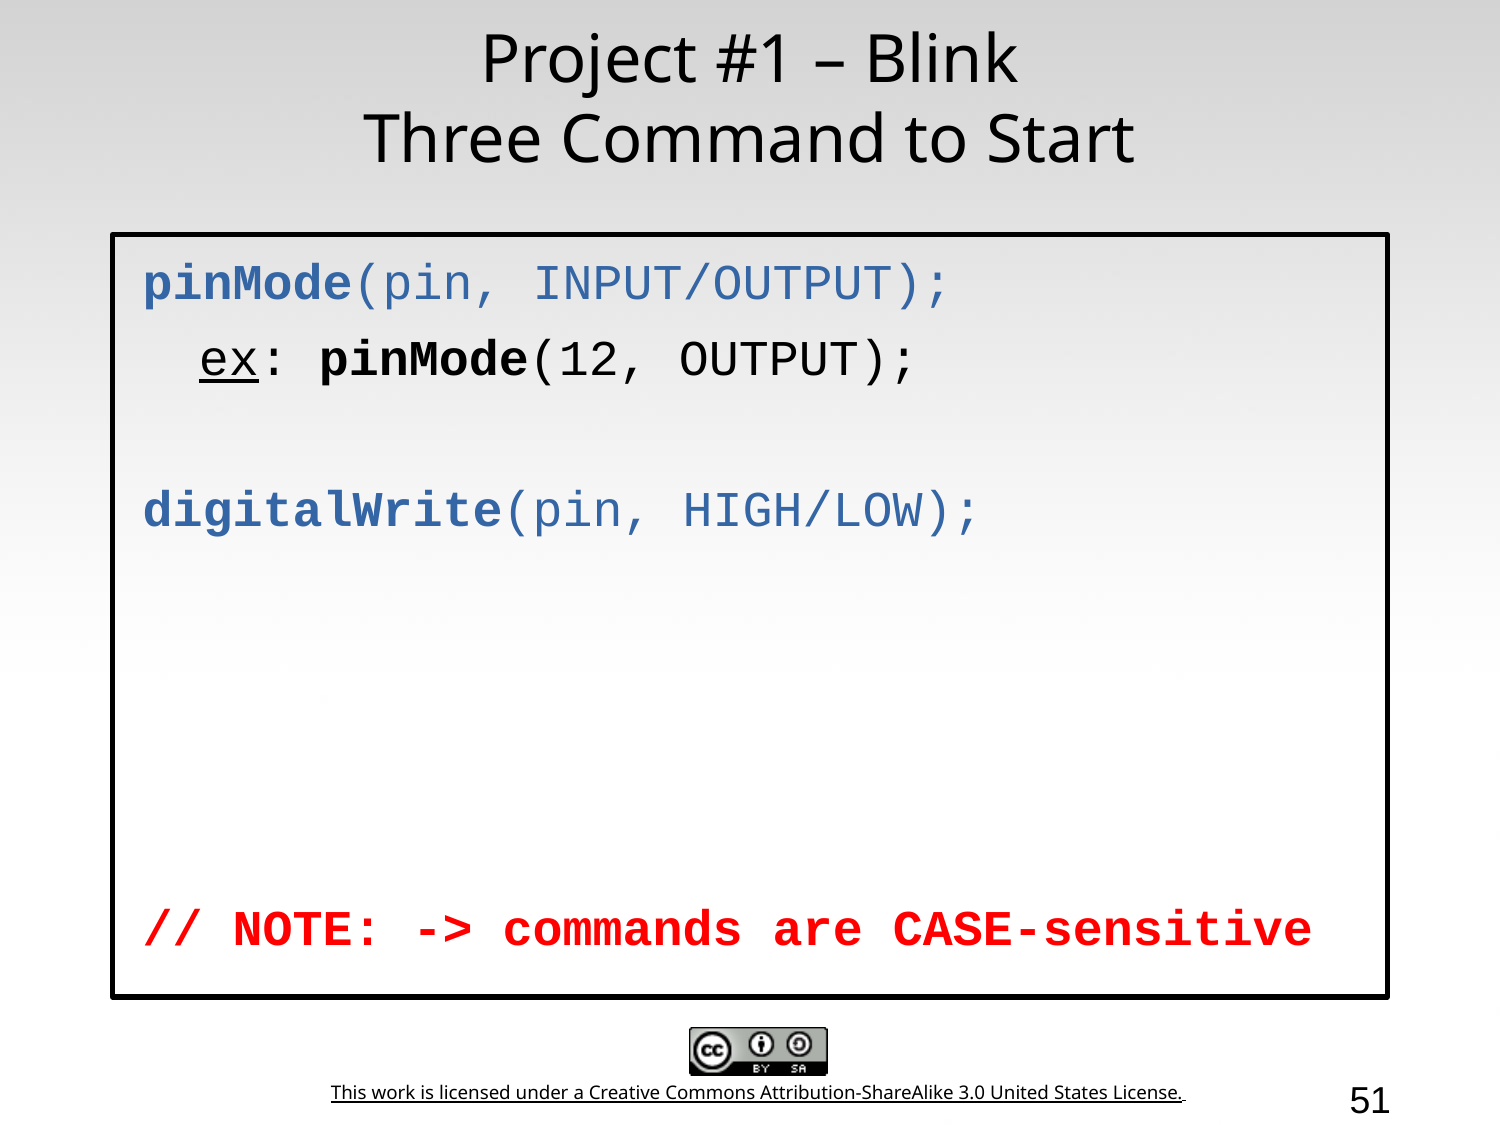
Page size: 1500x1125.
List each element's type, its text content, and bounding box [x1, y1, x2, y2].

title Project #1 – Blink Three Command to Start [112, 2, 1388, 190]
picture [0, 0, 1500, 1125]
list pinMode(pin, INPUT/OUTPUT); ex: pinMode(12, OUTPUT); digitalWrite(pin, HIGH/LOW); // NOTE: -> commands are CASE-sensitive [112, 234, 1388, 998]
